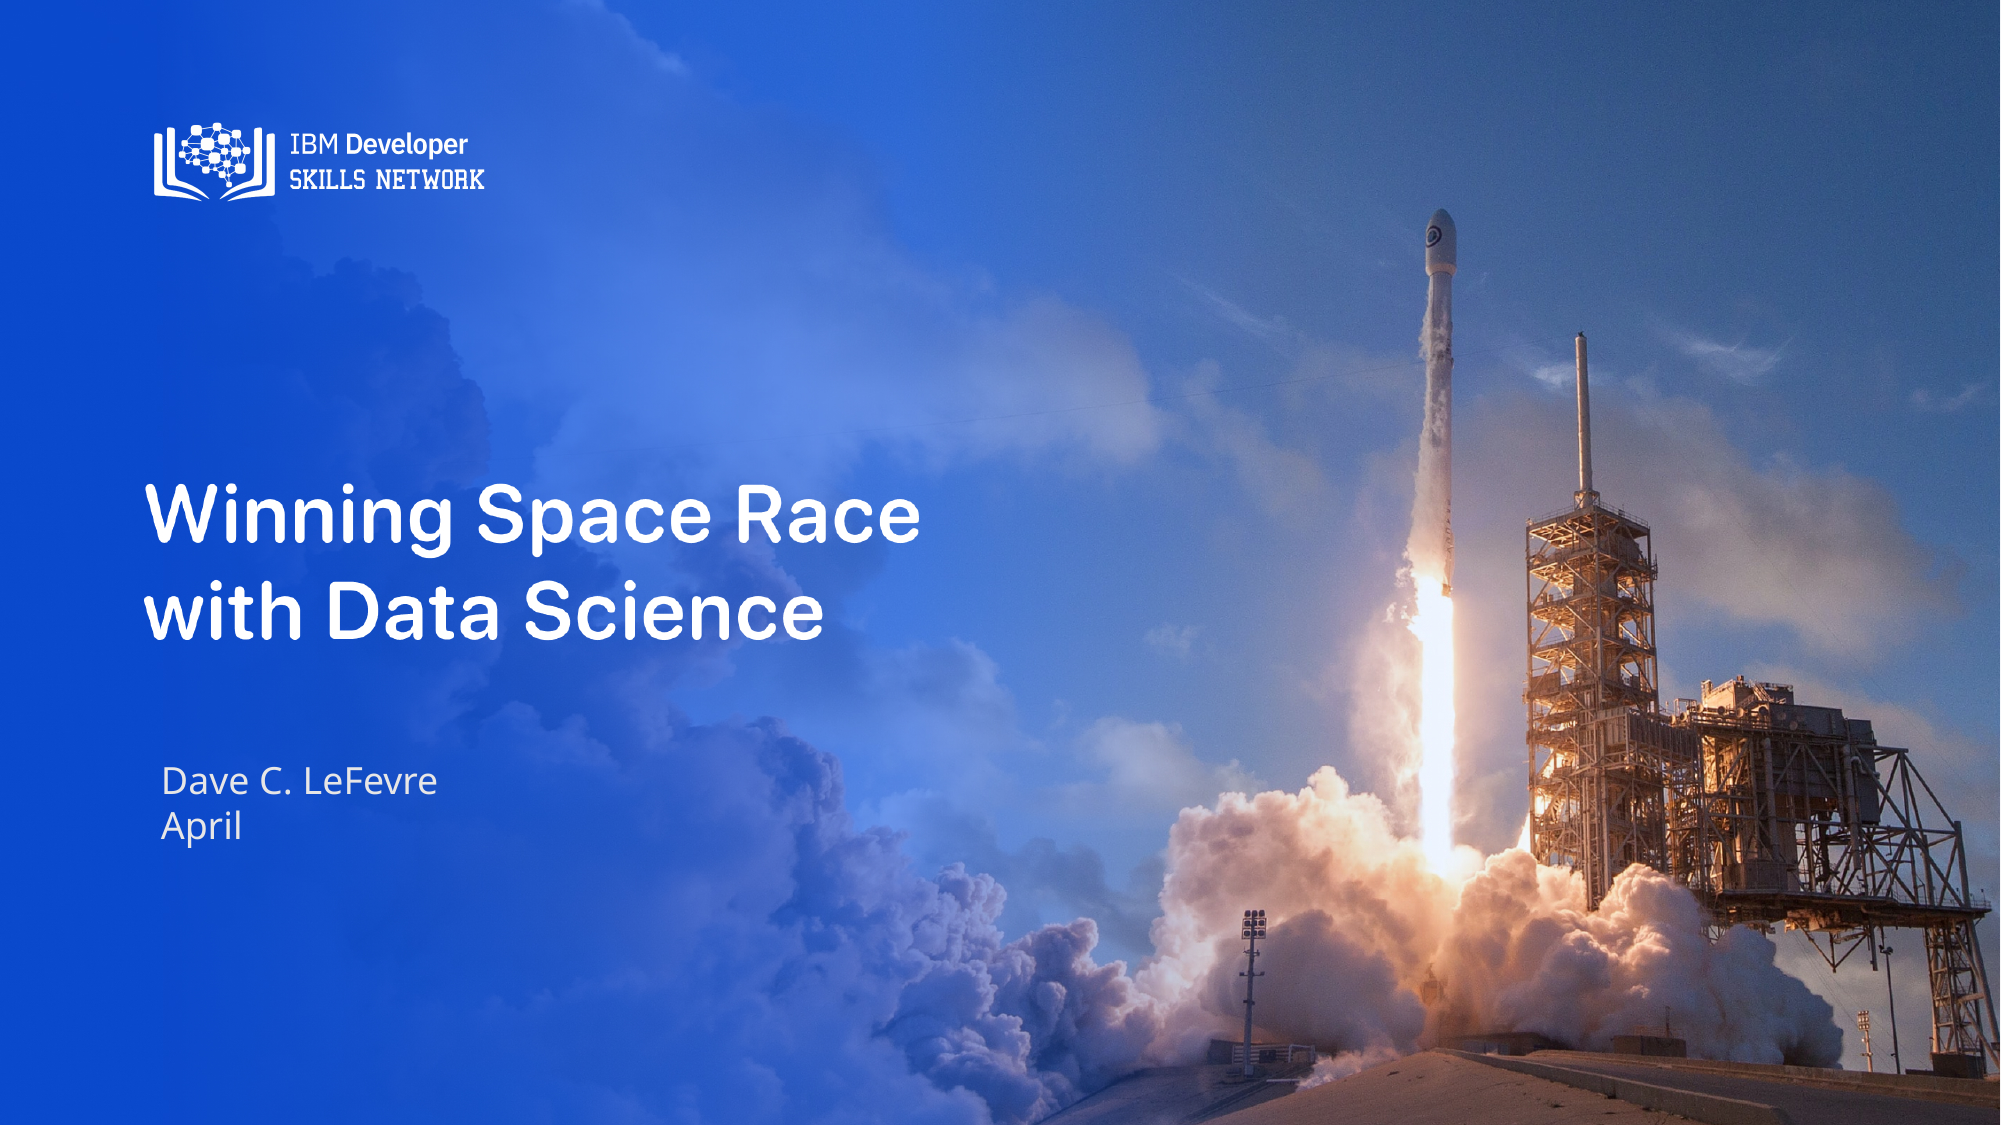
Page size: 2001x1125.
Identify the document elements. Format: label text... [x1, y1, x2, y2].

text_box Dave C. LeFevre April [145, 749, 559, 855]
picture [0, 0, 2001, 1125]
